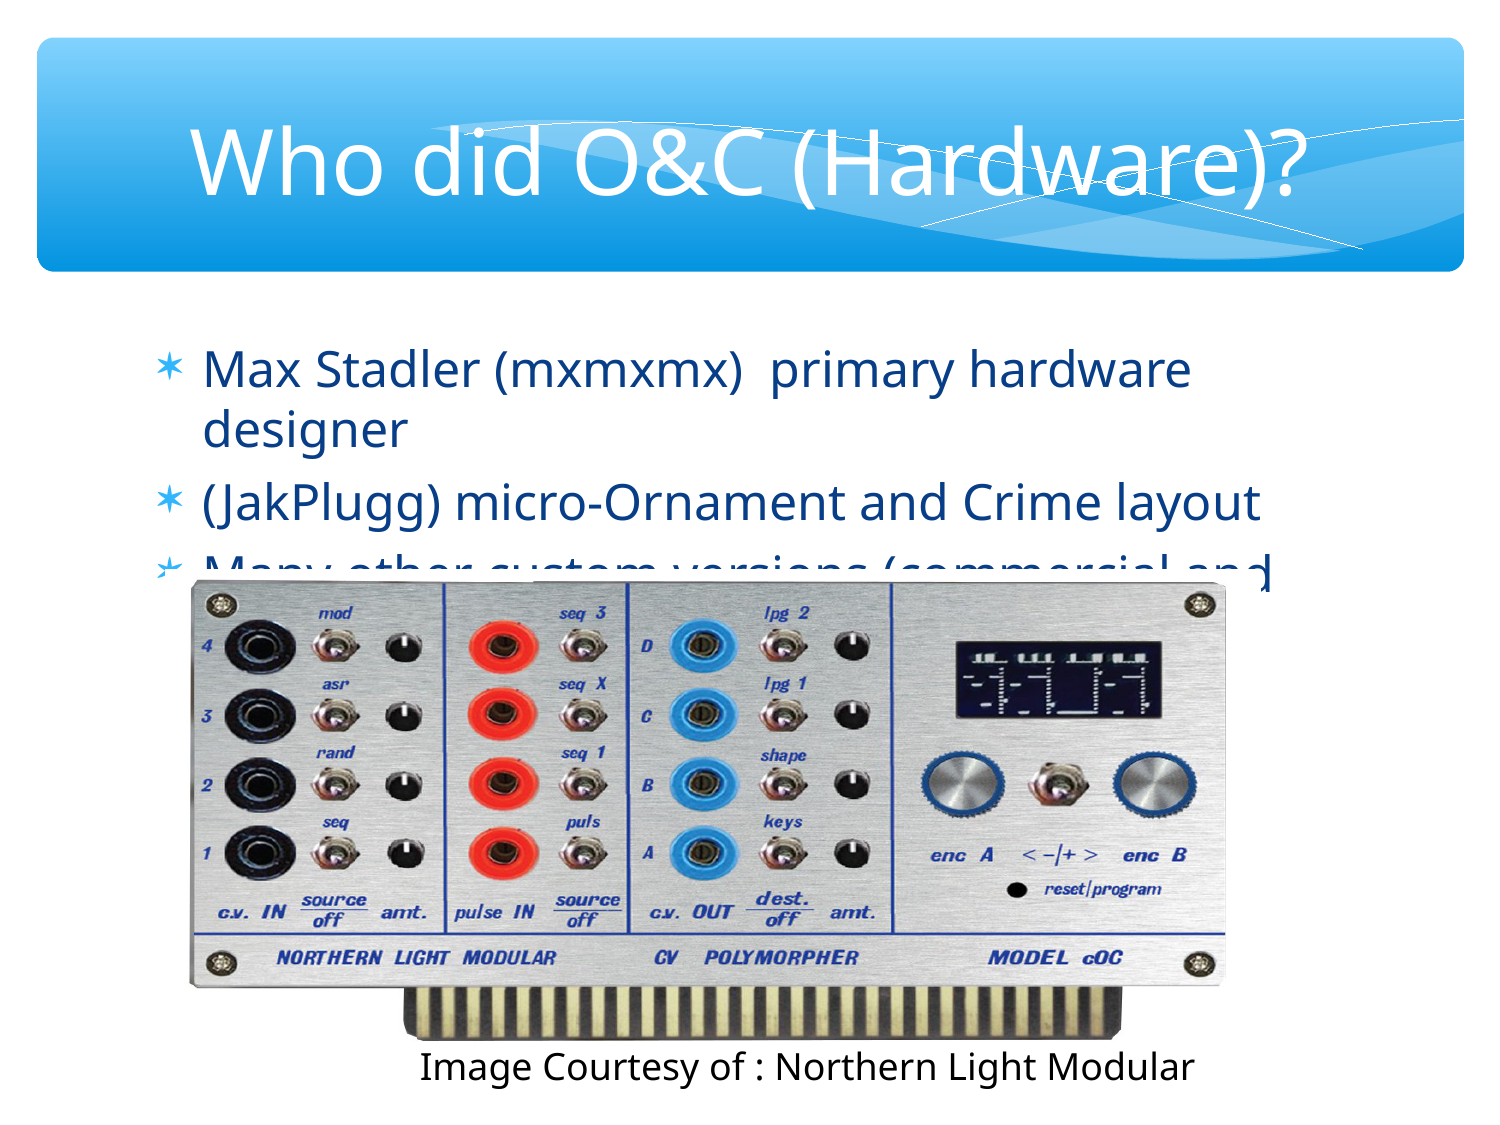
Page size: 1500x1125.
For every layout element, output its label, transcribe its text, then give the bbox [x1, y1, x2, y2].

text_box Image Courtesy of : Northern Light Modular [405, 1035, 1128, 1096]
list Max Stadler (mxmxmx) primary hardware designer (JakPlugg) micro-Ornament and Crime layout Many other custom versions (commercial and non) [142, 329, 1359, 1092]
title Who did O&C (Hardware)? [75, 40, 1426, 276]
picture [165, 569, 1261, 1051]
